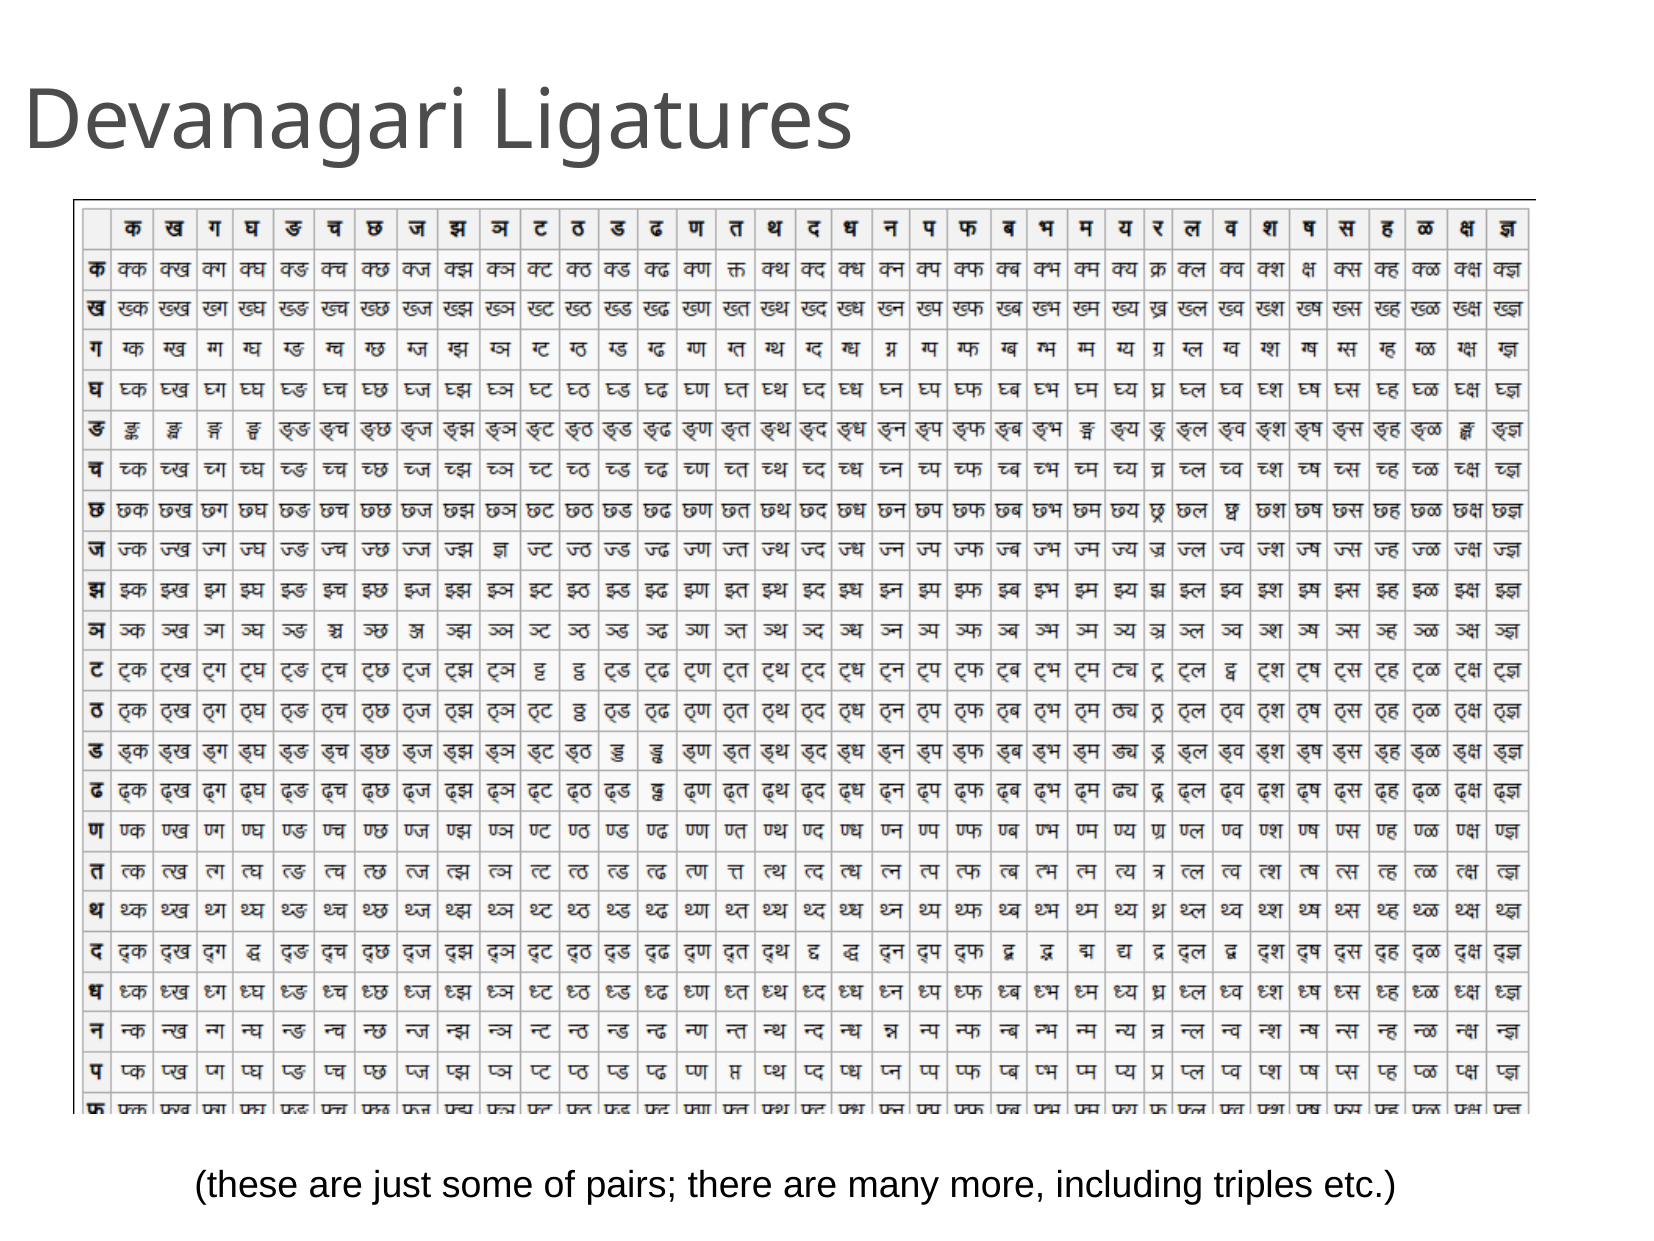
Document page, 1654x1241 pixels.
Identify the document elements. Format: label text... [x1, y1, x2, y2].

picture [73, 199, 1536, 1114]
text_box (these are just some of pairs; there are many more, including triples etc.) [179, 1156, 1413, 1214]
title Devanagari Ligatures [22, 19, 1654, 213]
